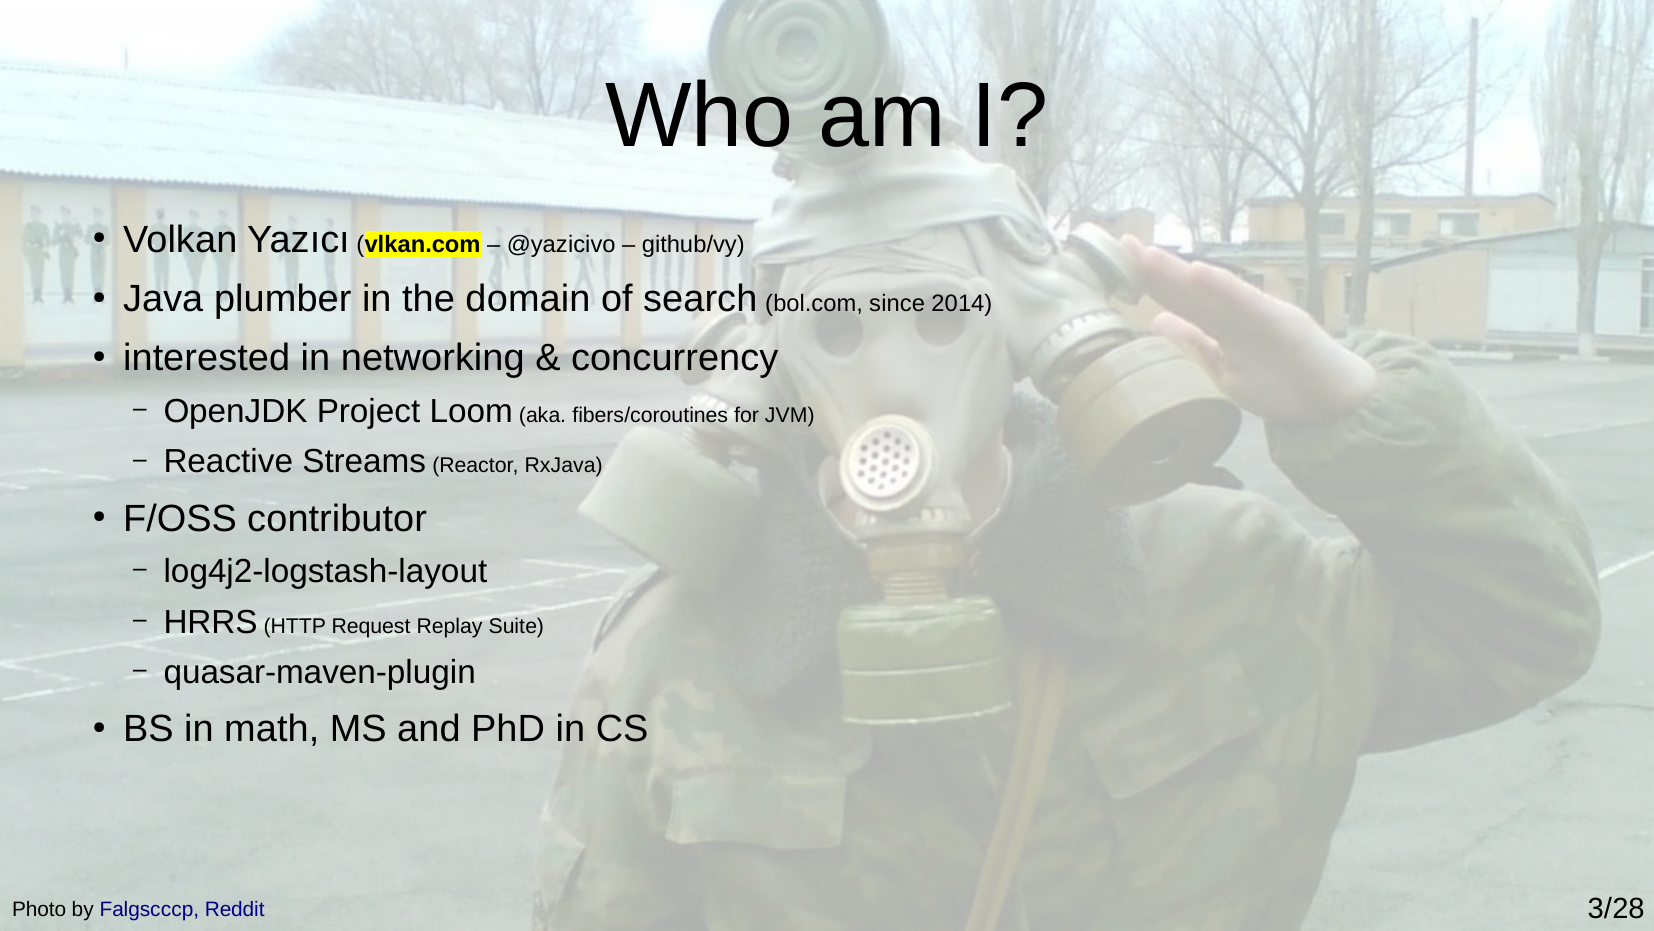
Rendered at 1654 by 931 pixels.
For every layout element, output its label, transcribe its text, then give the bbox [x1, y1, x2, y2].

picture [0, 0, 1654, 890]
text_box <number>/28 [1472, 884, 1654, 931]
text_box Photo by Falgscccp, Reddit [0, 890, 1472, 931]
title Who am I? [82, 37, 1571, 193]
list Volkan Yazıcı (vlkan.com – @yazicivo – github/vy) Java plumber in the domain of search (bol.com, since 2014) interested in networking & concurrency OpenJDK Project Loom (aka. fibers/coroutines for JVM) Reactive Streams (Reactor, RxJava) F/OSS contributor log4j2-logstash-layout HRRS (HTTP Request Replay Suite) quasar-maven-plugin BS in math, MS and PhD in CS [82, 217, 1571, 758]
